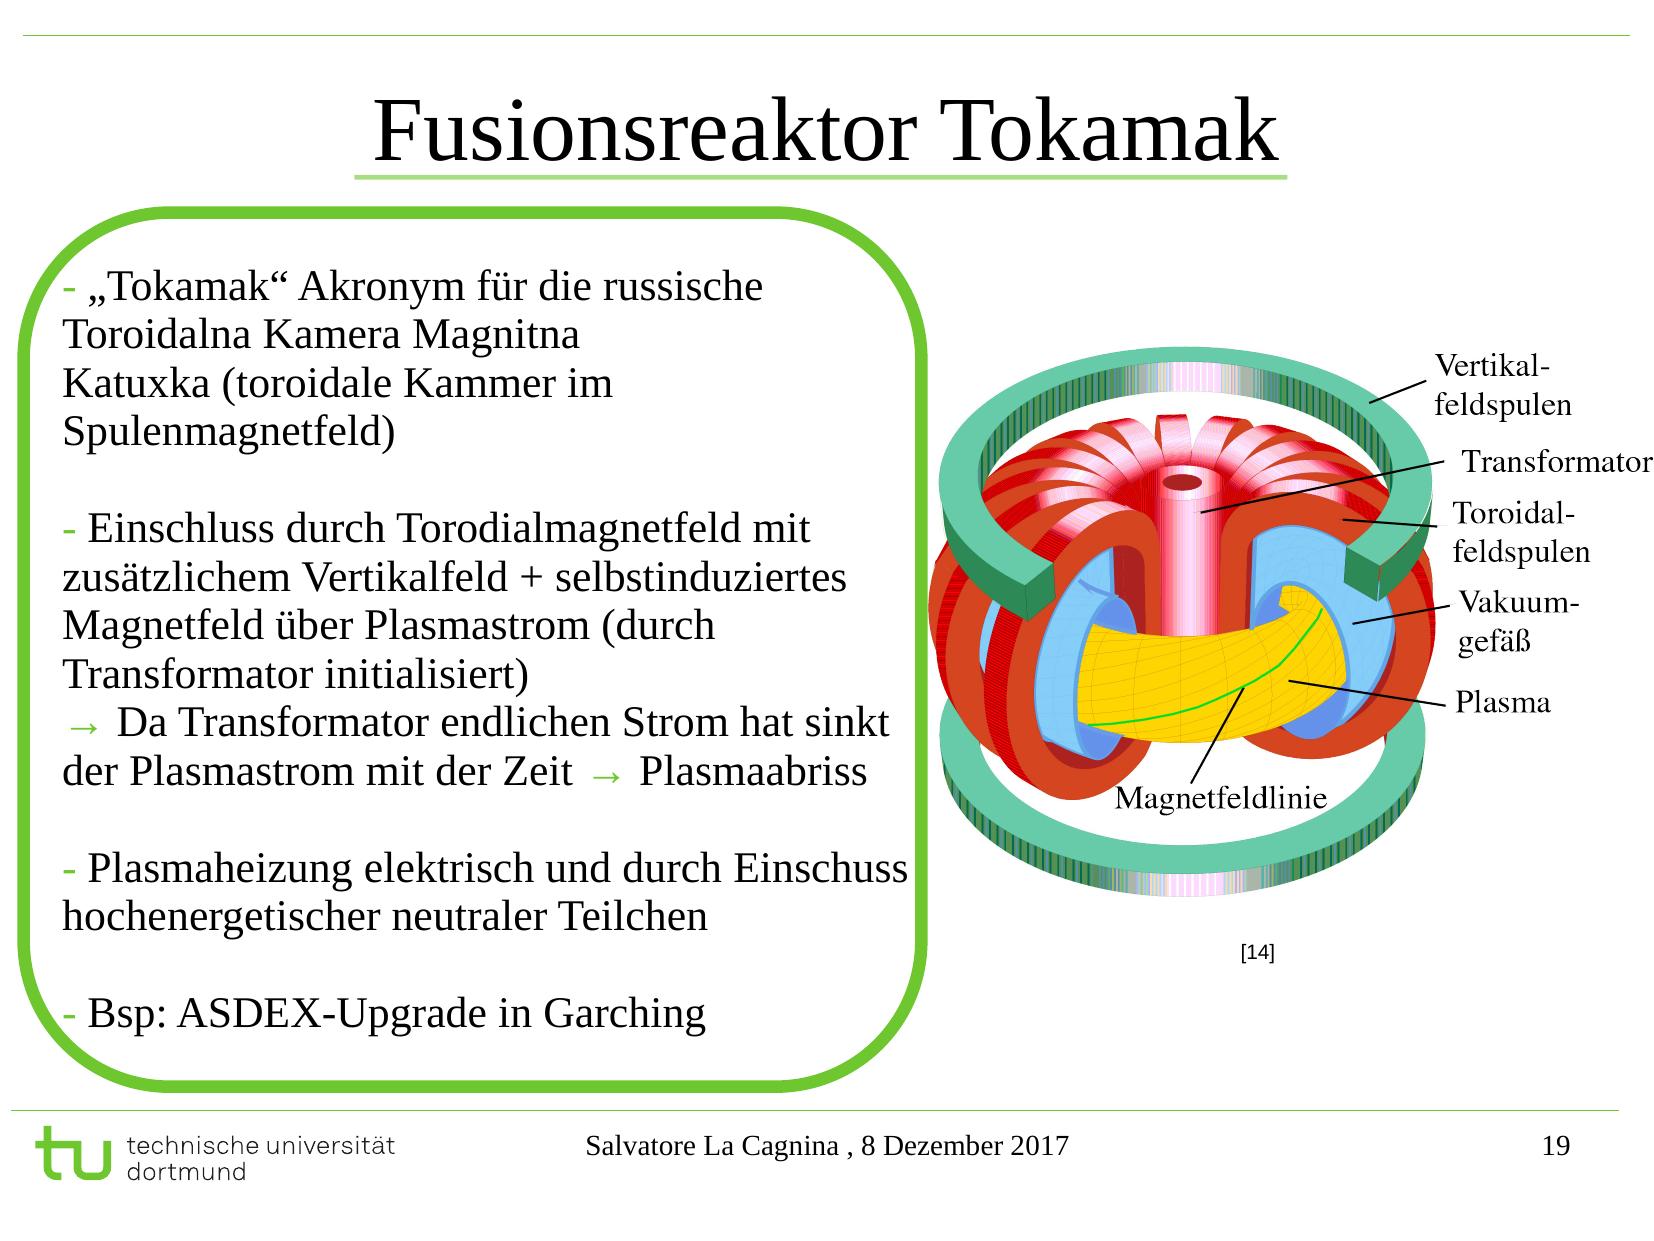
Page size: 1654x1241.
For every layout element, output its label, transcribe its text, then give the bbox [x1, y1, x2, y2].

picture [867, 345, 1654, 898]
chart [35, 1125, 461, 1241]
text_box - „Tokamak“ Akronym für die russische Toroidalna Kamera Magnitna Katuxka (toroidale Kammer im Spulenmagnetfeld) - Einschluss durch Torodialmagnetfeld mit zusätzlichem Vertikalfeld + selbstinduziertes Magnetfeld über Plasmastrom (durch Transformator initialisiert) → Da Transformator endlichen Strom hat sinkt der Plasmastrom mit der Zeit → Plasmaabriss - Plasmaheizung elektrisch und durch Einschuss hochenergetischer neutraler Teilchen - Bsp: ASDEX-Upgrade in Garching [47, 253, 934, 1239]
text_box [23, 279, 47, 1021]
text_box [14] [1157, 933, 1359, 1028]
text_box [68, 212, 877, 253]
title Fusionsreaktor Tokamak [82, 25, 1571, 233]
